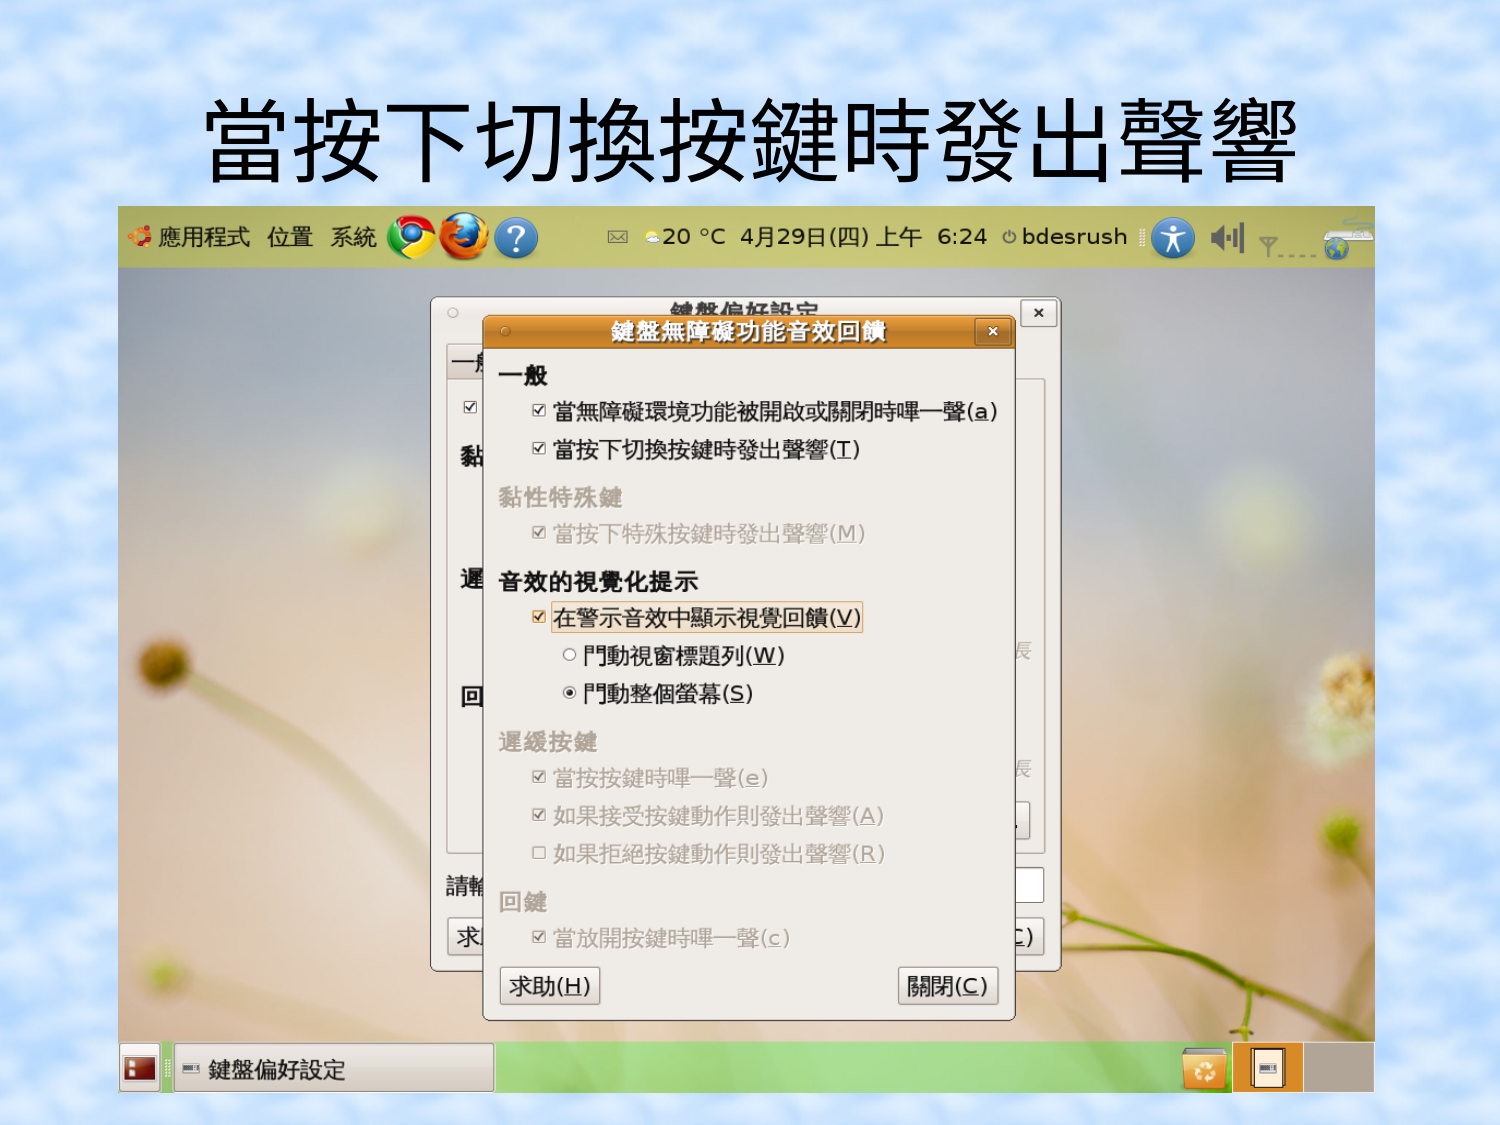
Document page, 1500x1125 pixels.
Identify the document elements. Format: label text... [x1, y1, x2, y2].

title 當按下切換按鍵時發出聲響 [75, 20, 1425, 257]
picture [0, 0, 1500, 1125]
